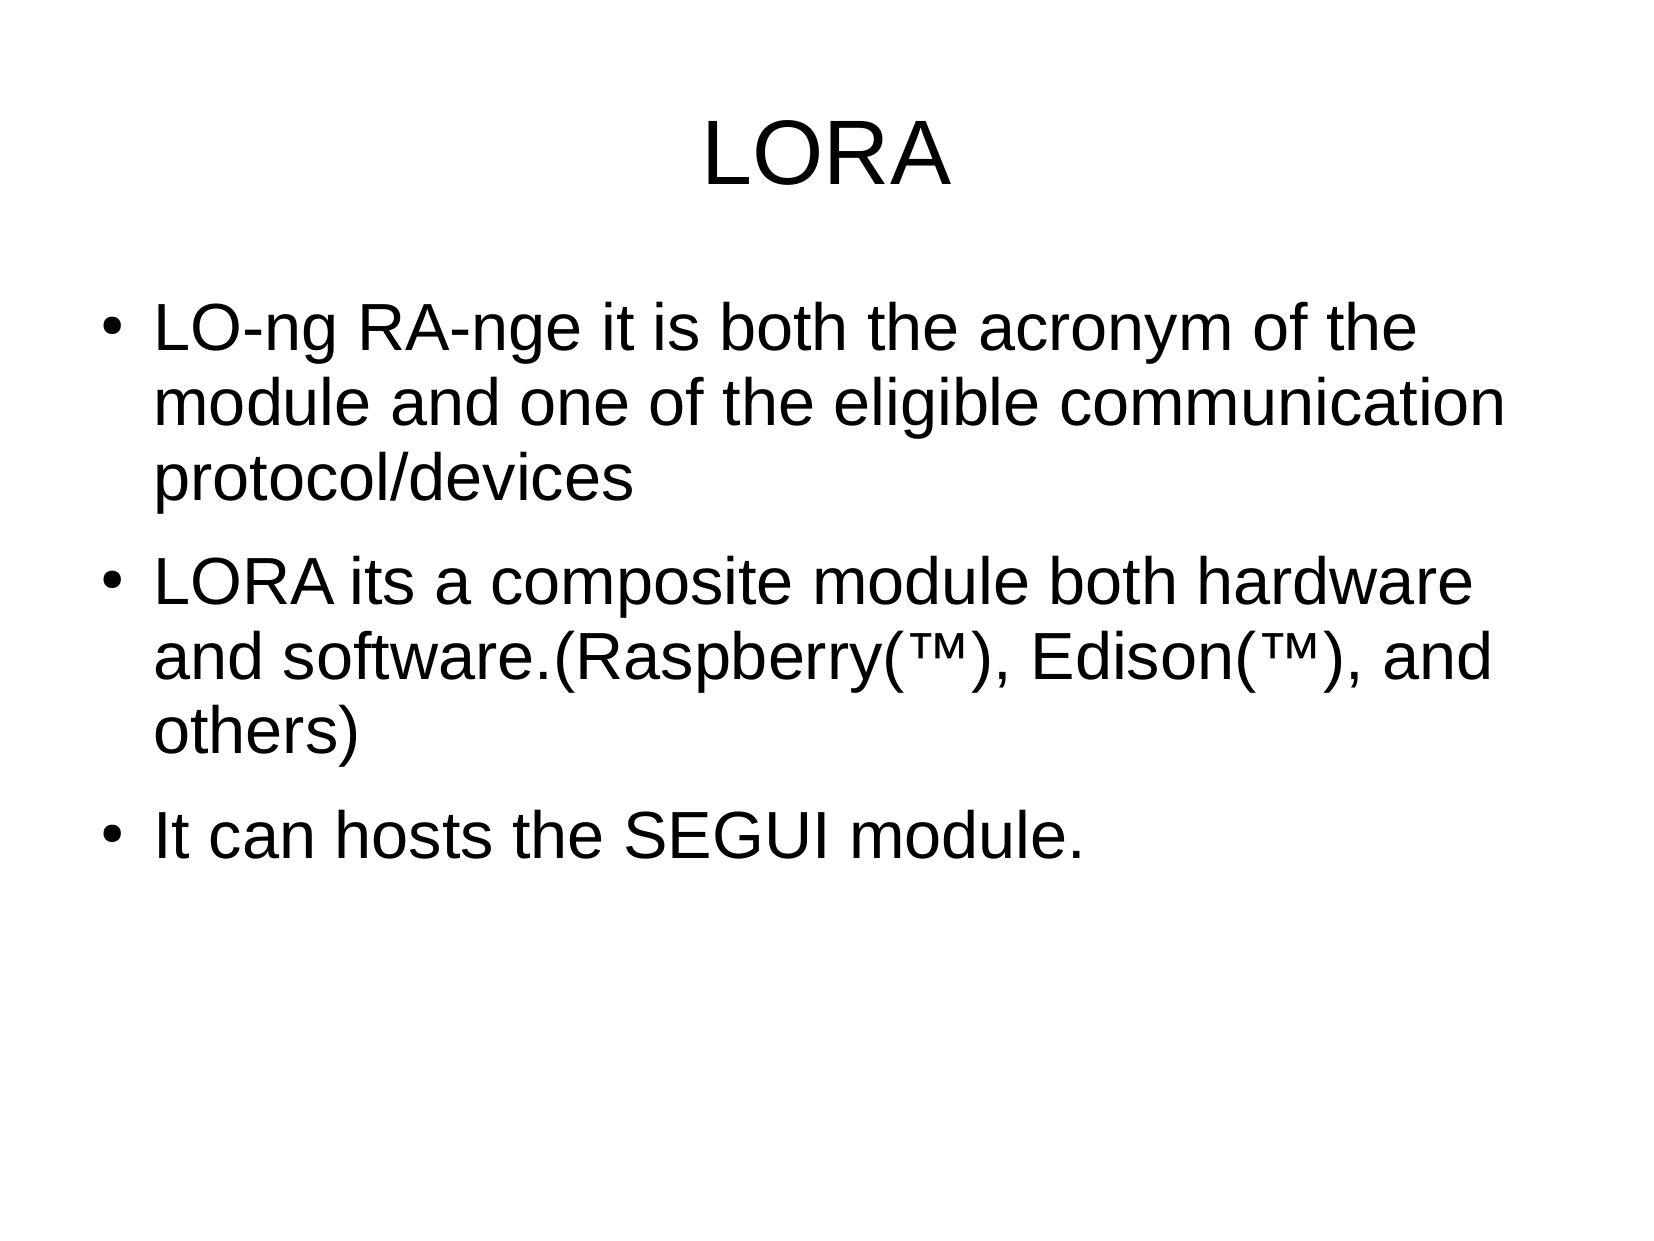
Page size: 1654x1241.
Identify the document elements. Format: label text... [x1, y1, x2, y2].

list LO-ng RA-nge it is both the acronym of the module and one of the eligible communication protocol/devices LORA its a composite module both hardware and software.(Raspberry(™), Edison(™), and others) It can hosts the SEGUI module. [82, 290, 1571, 1010]
title LORA [82, 49, 1571, 257]
